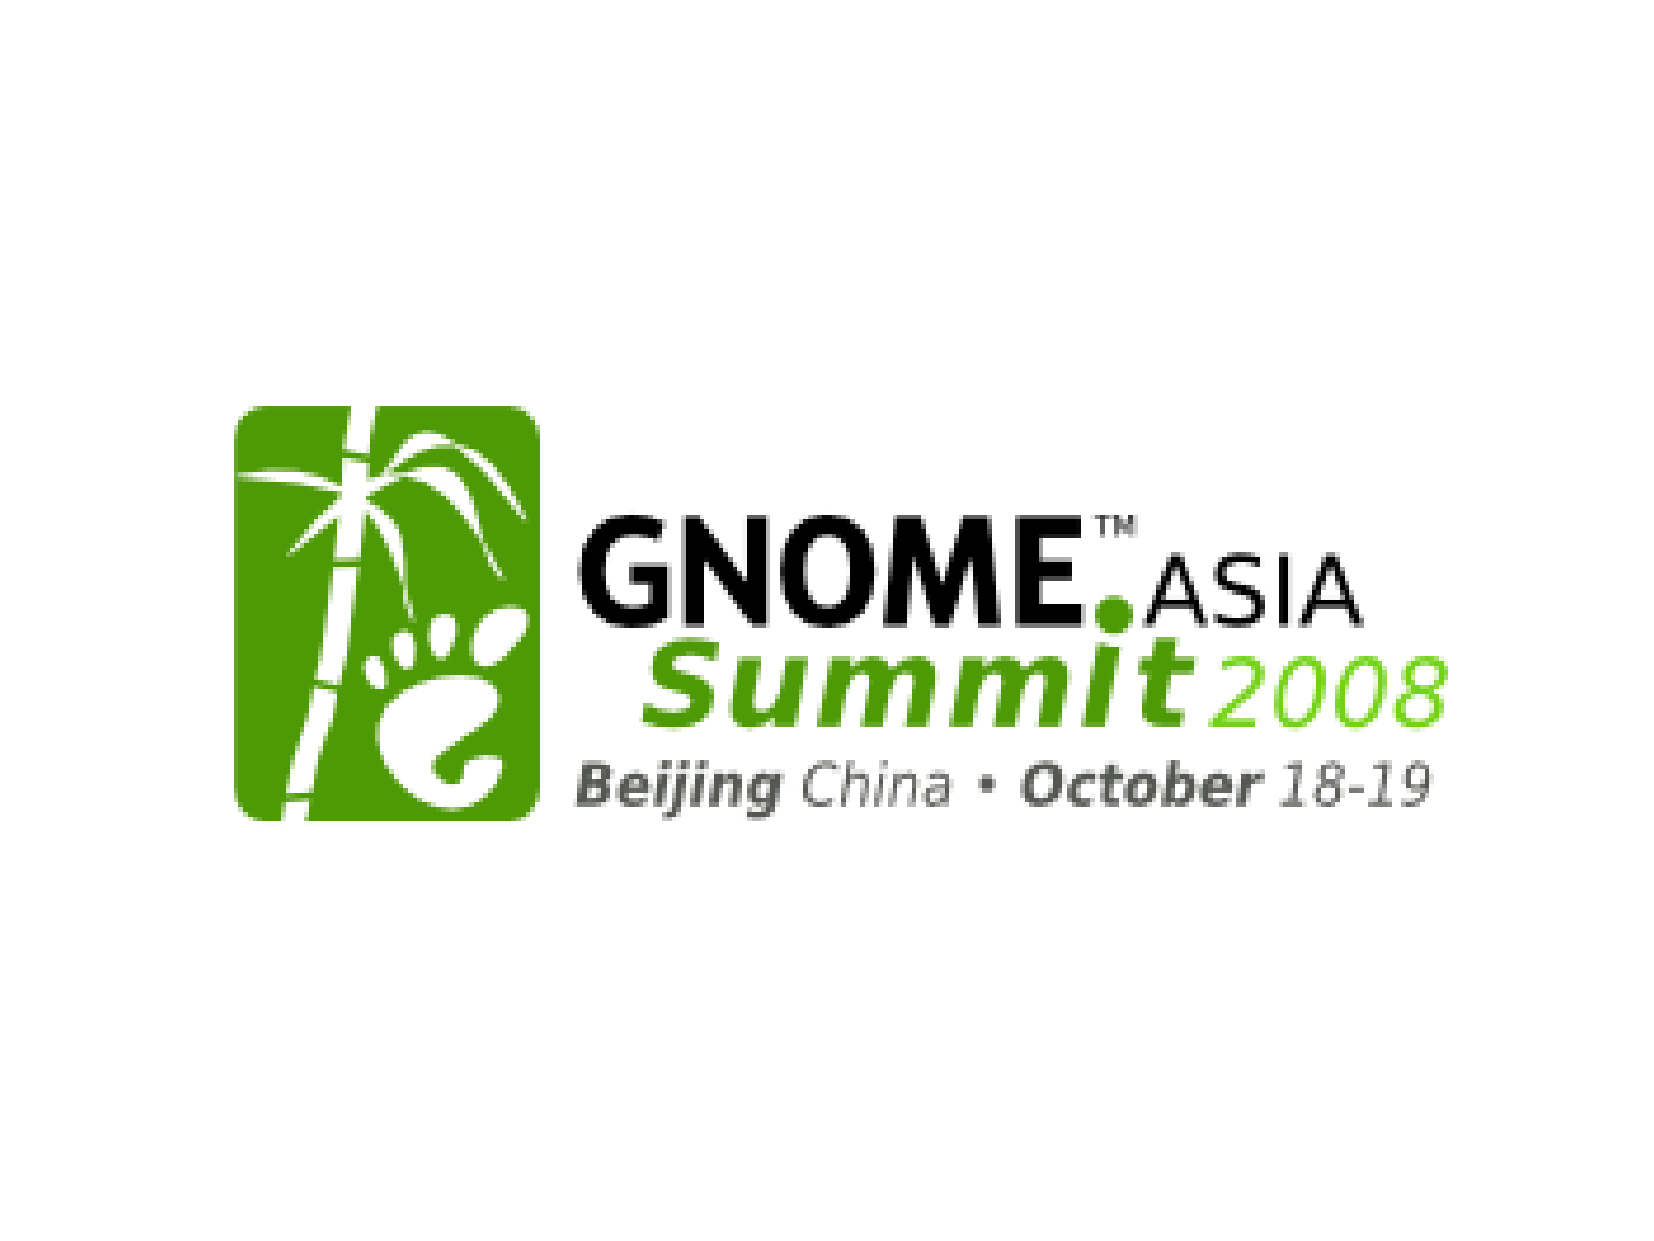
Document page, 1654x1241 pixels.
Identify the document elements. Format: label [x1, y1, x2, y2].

picture [206, 383, 1477, 836]
